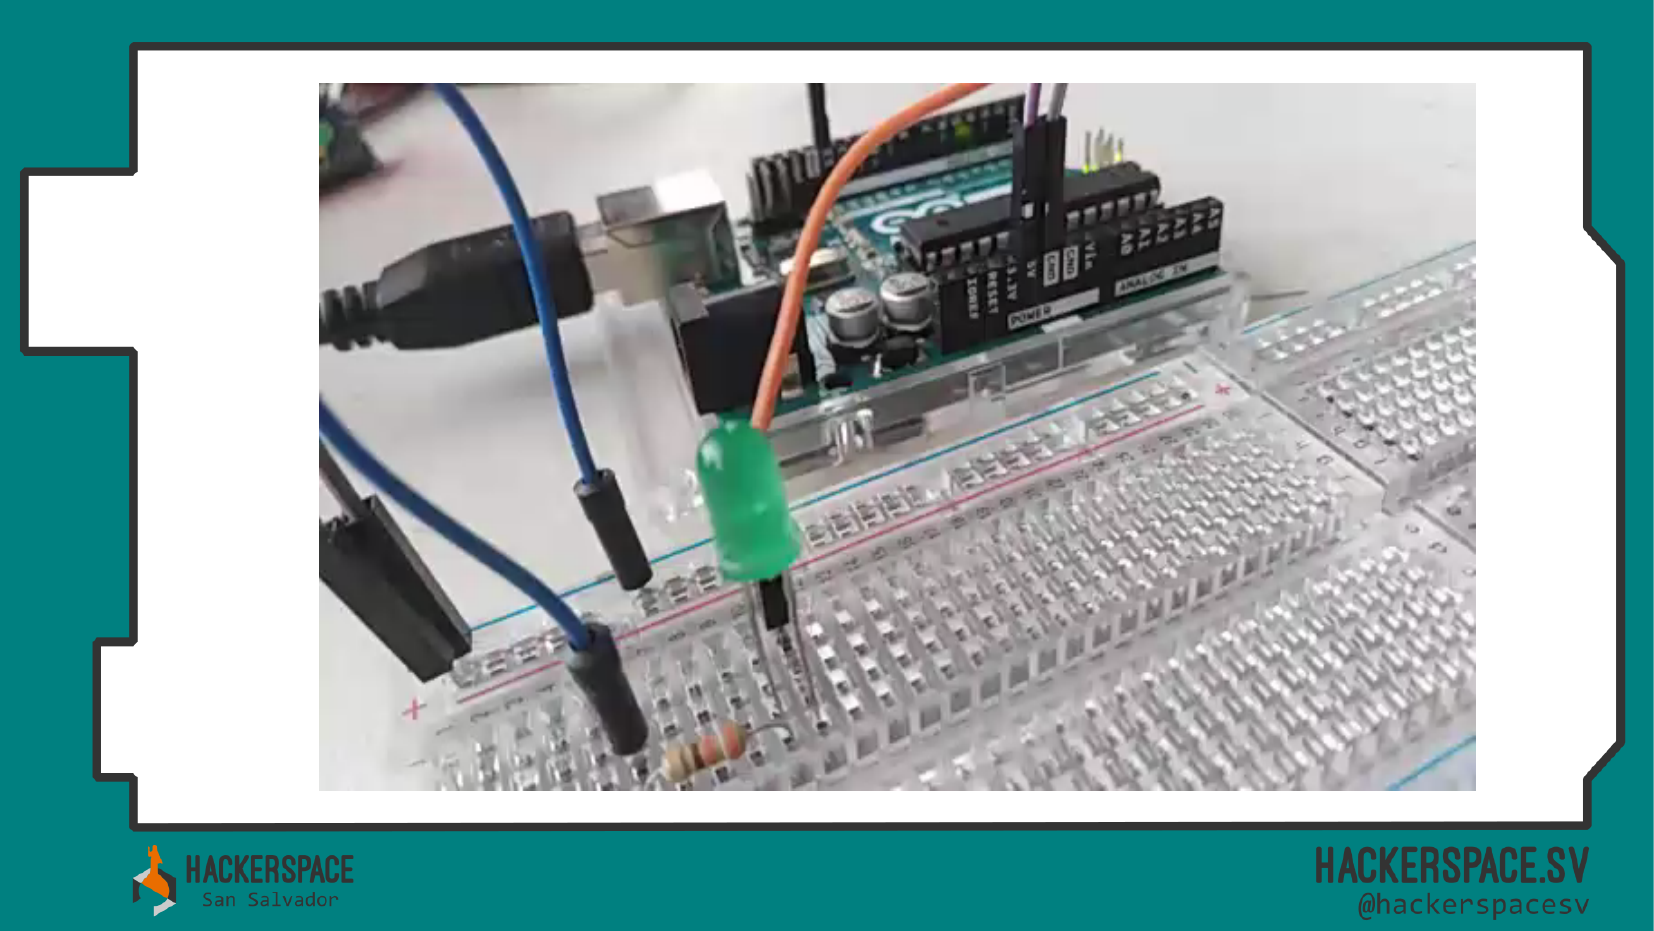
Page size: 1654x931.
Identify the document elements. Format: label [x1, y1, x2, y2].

picture [0, 0, 1654, 931]
text_box [318, 82, 1477, 792]
